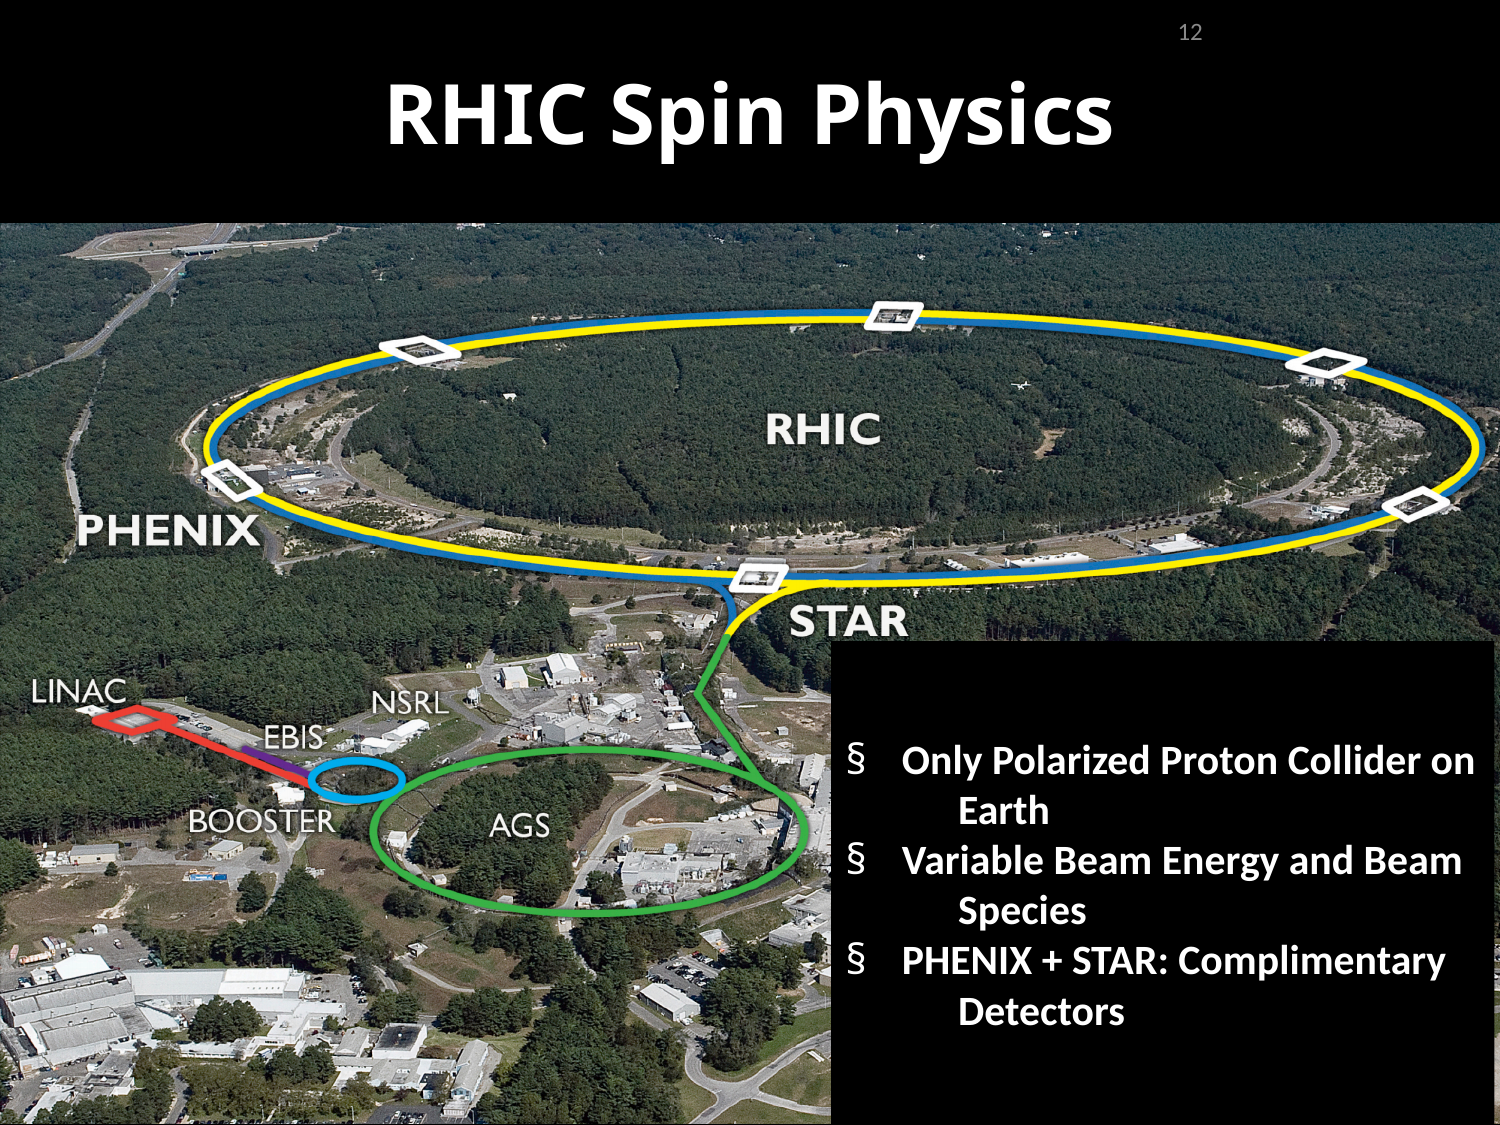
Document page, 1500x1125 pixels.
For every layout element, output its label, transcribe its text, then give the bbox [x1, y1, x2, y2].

slide_number 12 [1162, 0, 1500, 61]
text_box Only Polarized Proton Collider on Earth Variable Beam Energy and Beam Species PHENIX + STAR: Complimentary Detectors [831, 641, 1494, 1125]
picture [0, 222, 1500, 1124]
text_box RHIC Spin Physics [0, 0, 1500, 222]
